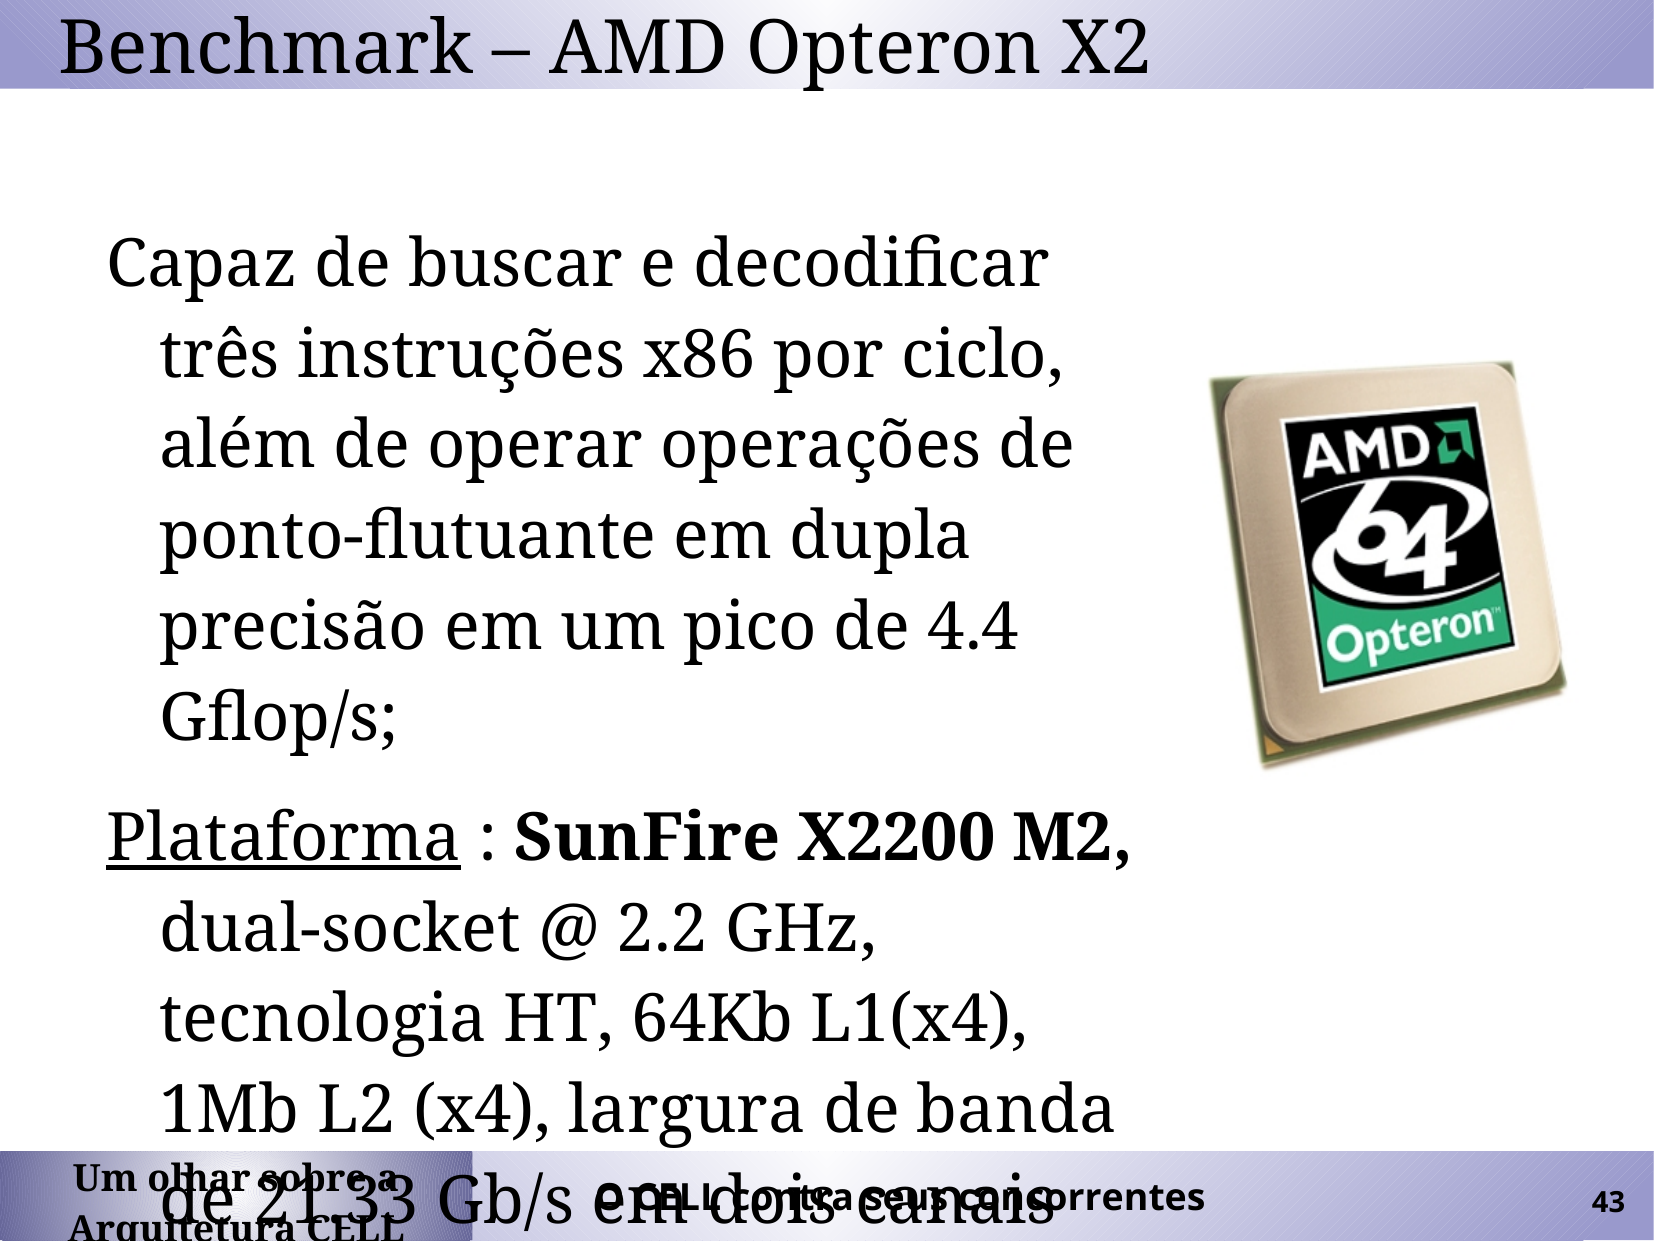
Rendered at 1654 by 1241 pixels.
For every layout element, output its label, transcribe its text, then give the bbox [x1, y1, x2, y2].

text_box O CELL contra seus concorrentes [501, 1151, 1300, 1241]
title Benchmark – AMD Opteron X2 [59, 0, 1447, 89]
picture [1181, 336, 1595, 798]
list Capaz de buscar e decodificar três instruções x86 por ciclo, além de operar operações de ponto-flutuante em dupla precisão em um pico de 4.4 Gflop/s; Plataforma : SunFire X2200 M2, dual-socket @ 2.2 GHz, tecnologia HT, 64Kb L1(x4), 1Mb L2 (x4), largura de banda de 21.33 Gb/s em dois canais DDR2-667, memória total de 16 Gb; [88, 215, 1152, 1034]
